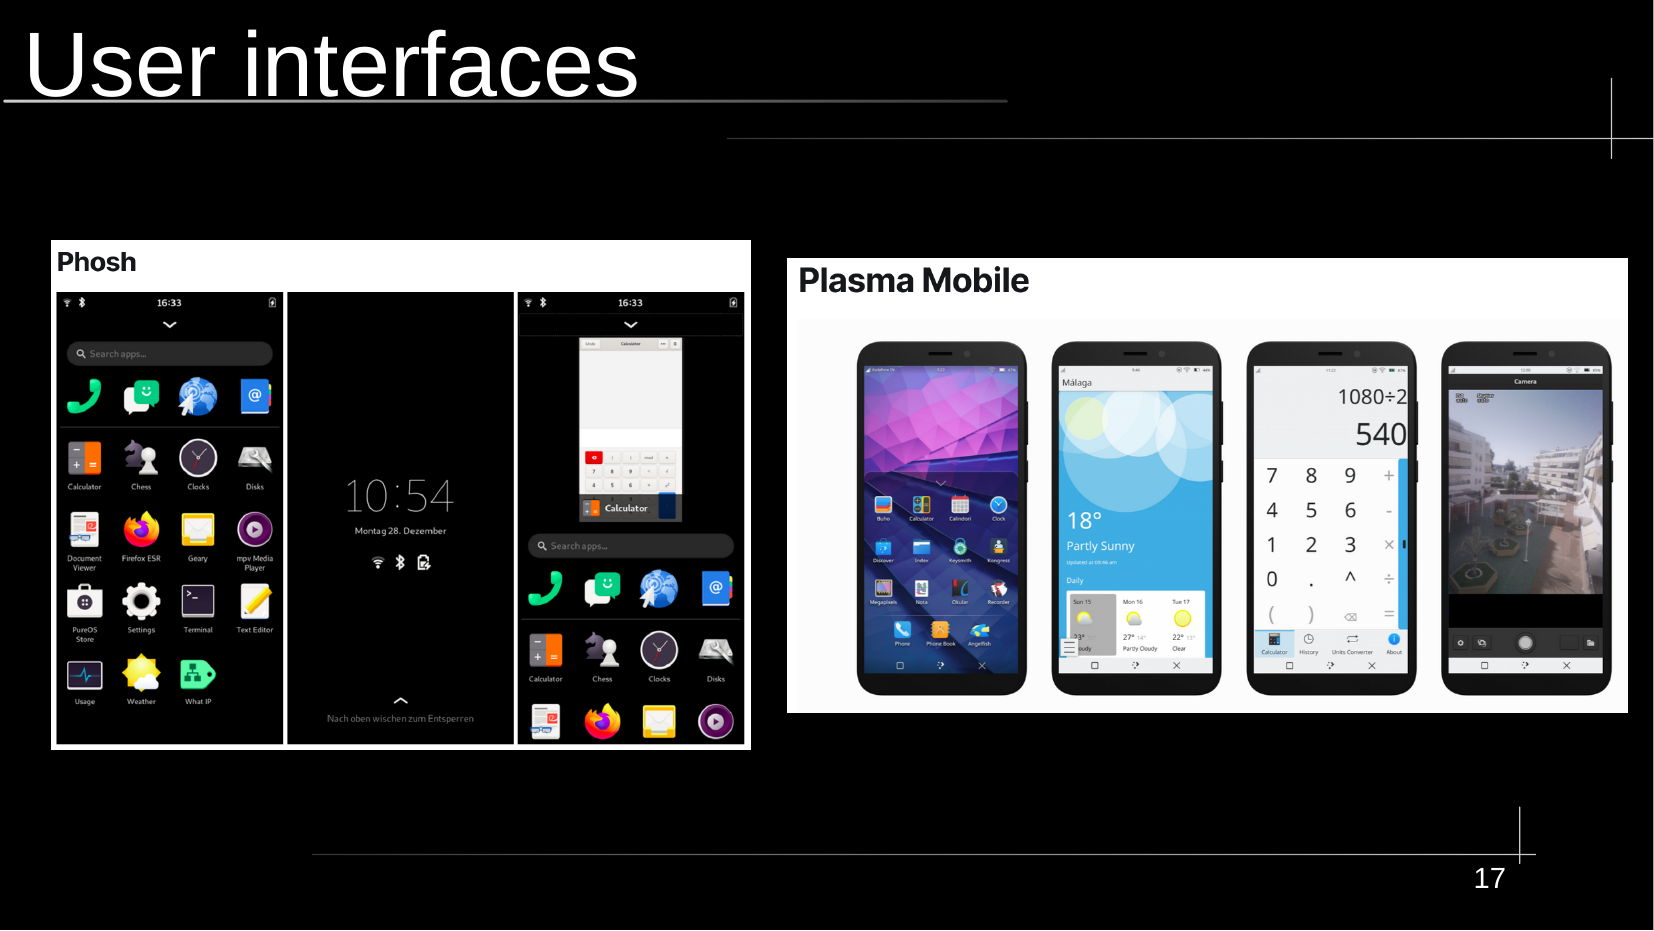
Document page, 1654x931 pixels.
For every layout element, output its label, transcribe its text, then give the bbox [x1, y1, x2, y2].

title User interfaces [23, 11, 1589, 119]
picture [787, 258, 1628, 713]
picture [51, 240, 751, 751]
